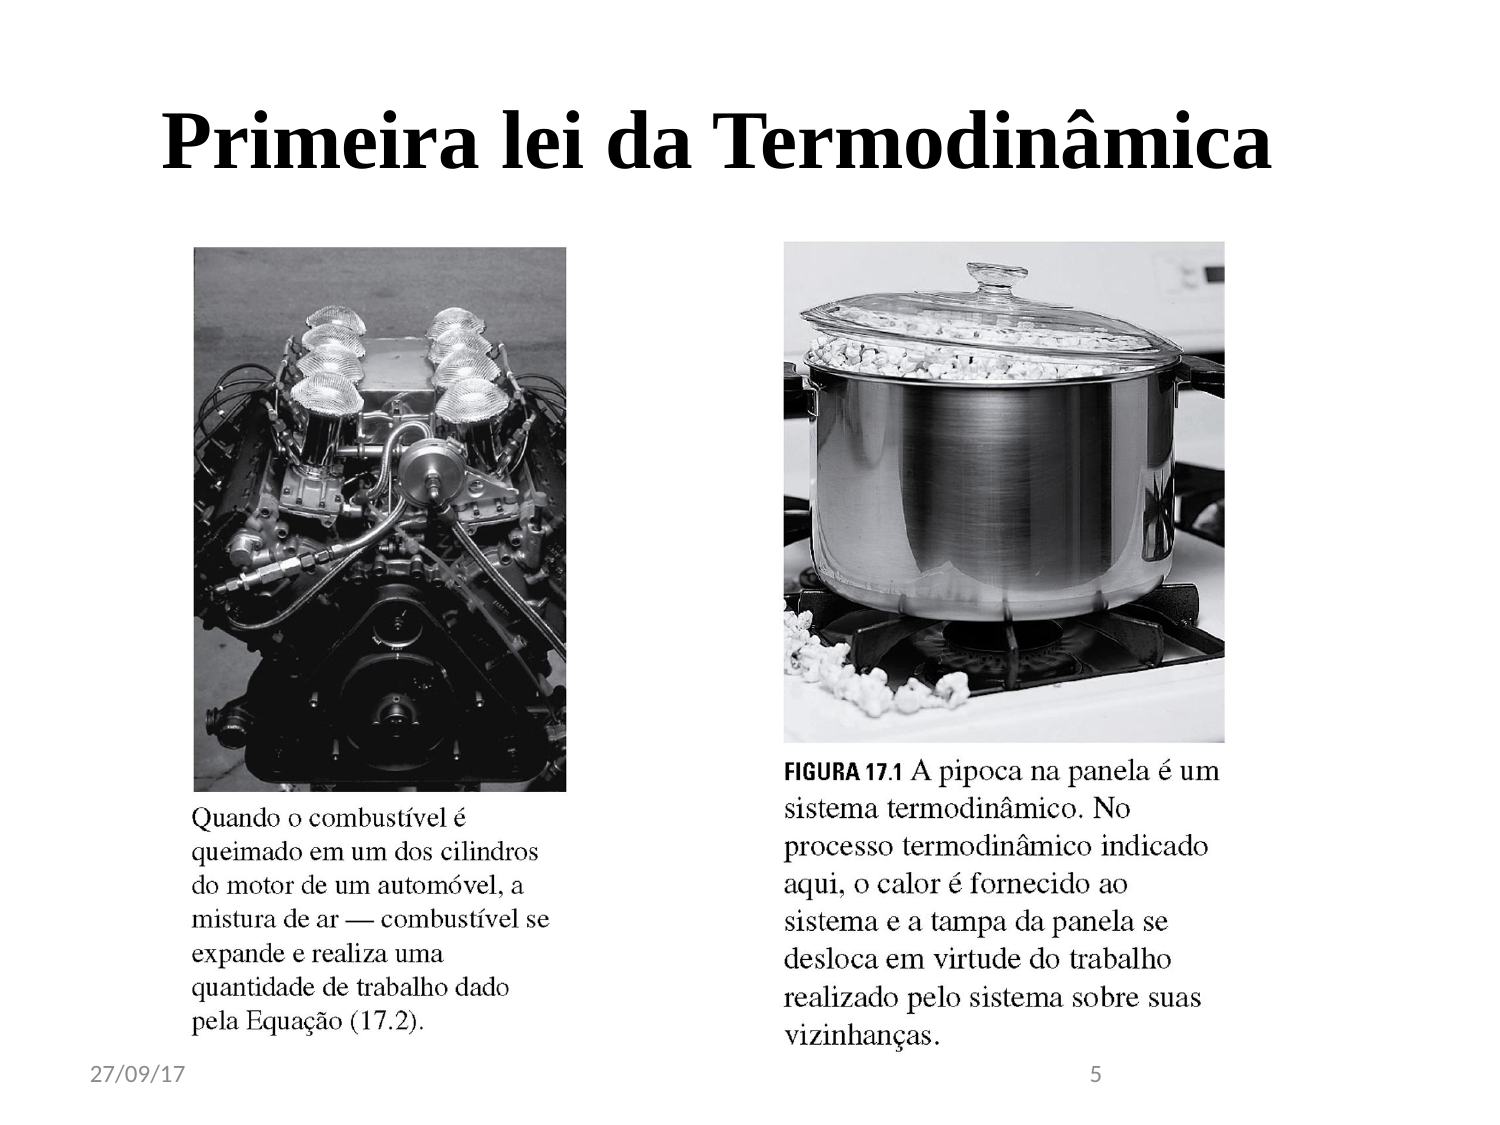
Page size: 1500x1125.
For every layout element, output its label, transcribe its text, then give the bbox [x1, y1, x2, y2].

text_box Primeira lei da Termodinâmica [146, 78, 1227, 193]
picture [182, 230, 585, 1063]
picture [768, 218, 1238, 1083]
text_box 27/09/17 [74, 1042, 425, 1103]
text_box <número> [1074, 1042, 1425, 1103]
